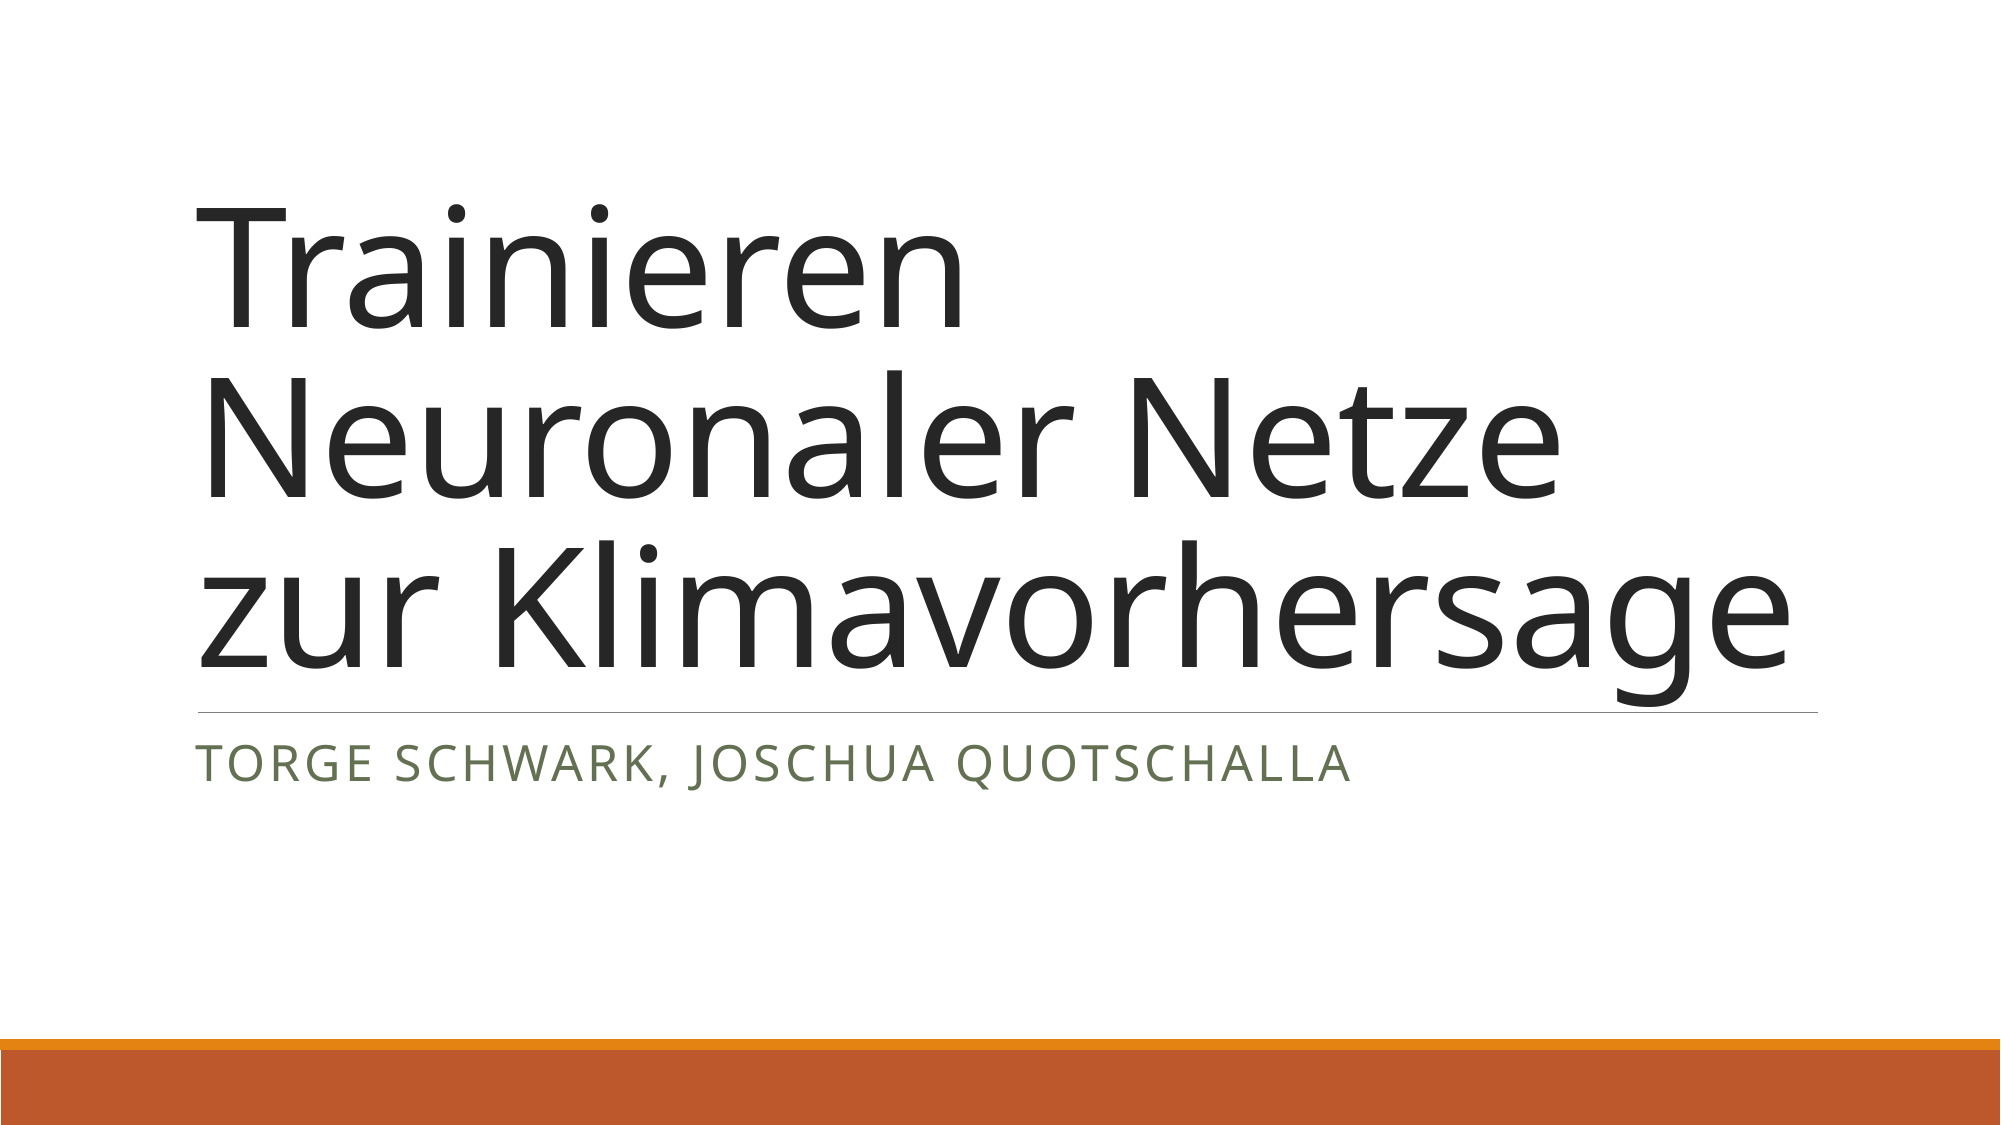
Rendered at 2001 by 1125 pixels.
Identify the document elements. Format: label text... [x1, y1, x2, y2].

title Trainieren Neuronaler Netze zur Klimavorhersage [180, 124, 1831, 710]
subtitle Torge Schwark, Joschua Quotschalla [180, 730, 1831, 919]
